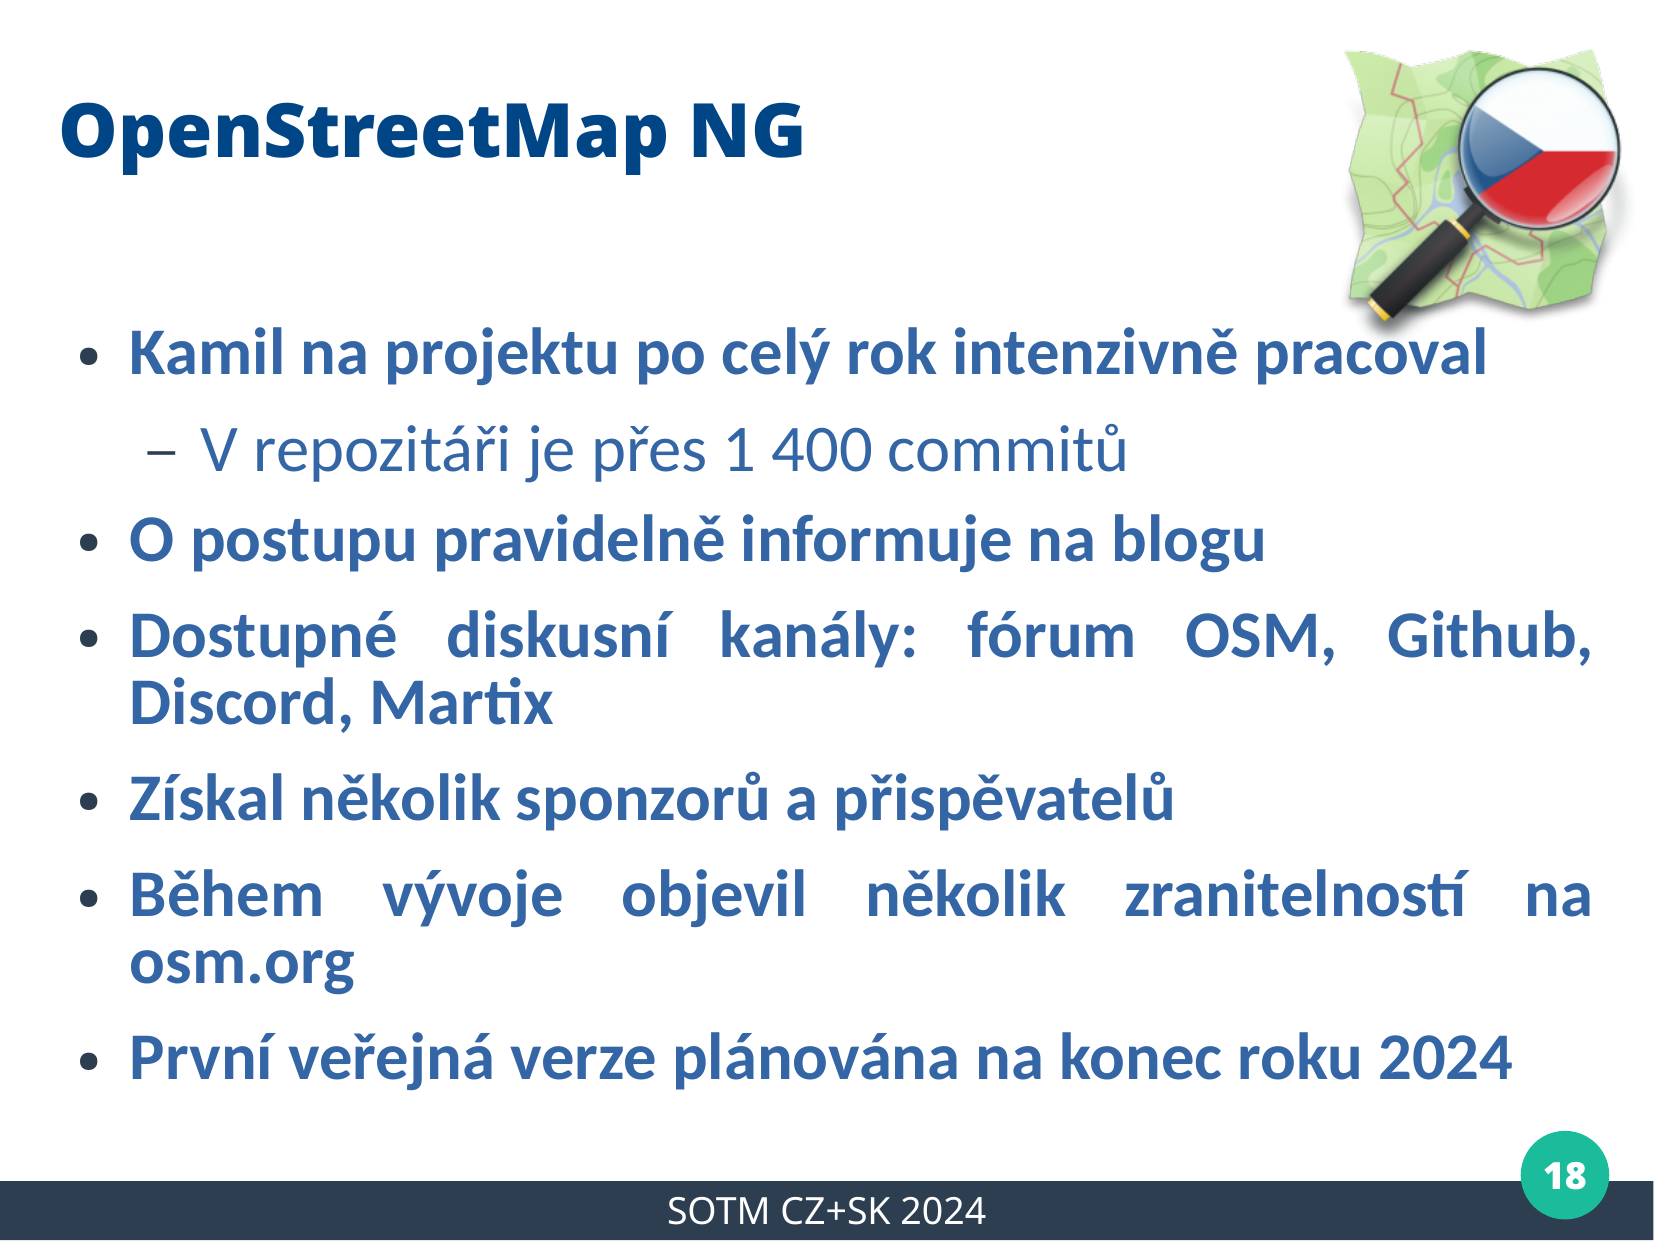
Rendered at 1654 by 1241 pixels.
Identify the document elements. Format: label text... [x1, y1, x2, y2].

list Kamil na projektu po celý rok intenzivně pracoval V repozitáři je přes 1 400 commitů O postupu pravidelně informuje na blogu Dostupné diskusní kanály: fórum OSM, Github, Discord, Martix Získal několik sponzorů a přispěvatelů Během vývoje objevil několik zranitelností na osm.org První veřejná verze plánována na konec roku 2024 [59, 324, 1595, 1152]
picture [1334, 49, 1635, 350]
title OpenStreetMap NG [59, 49, 1347, 207]
